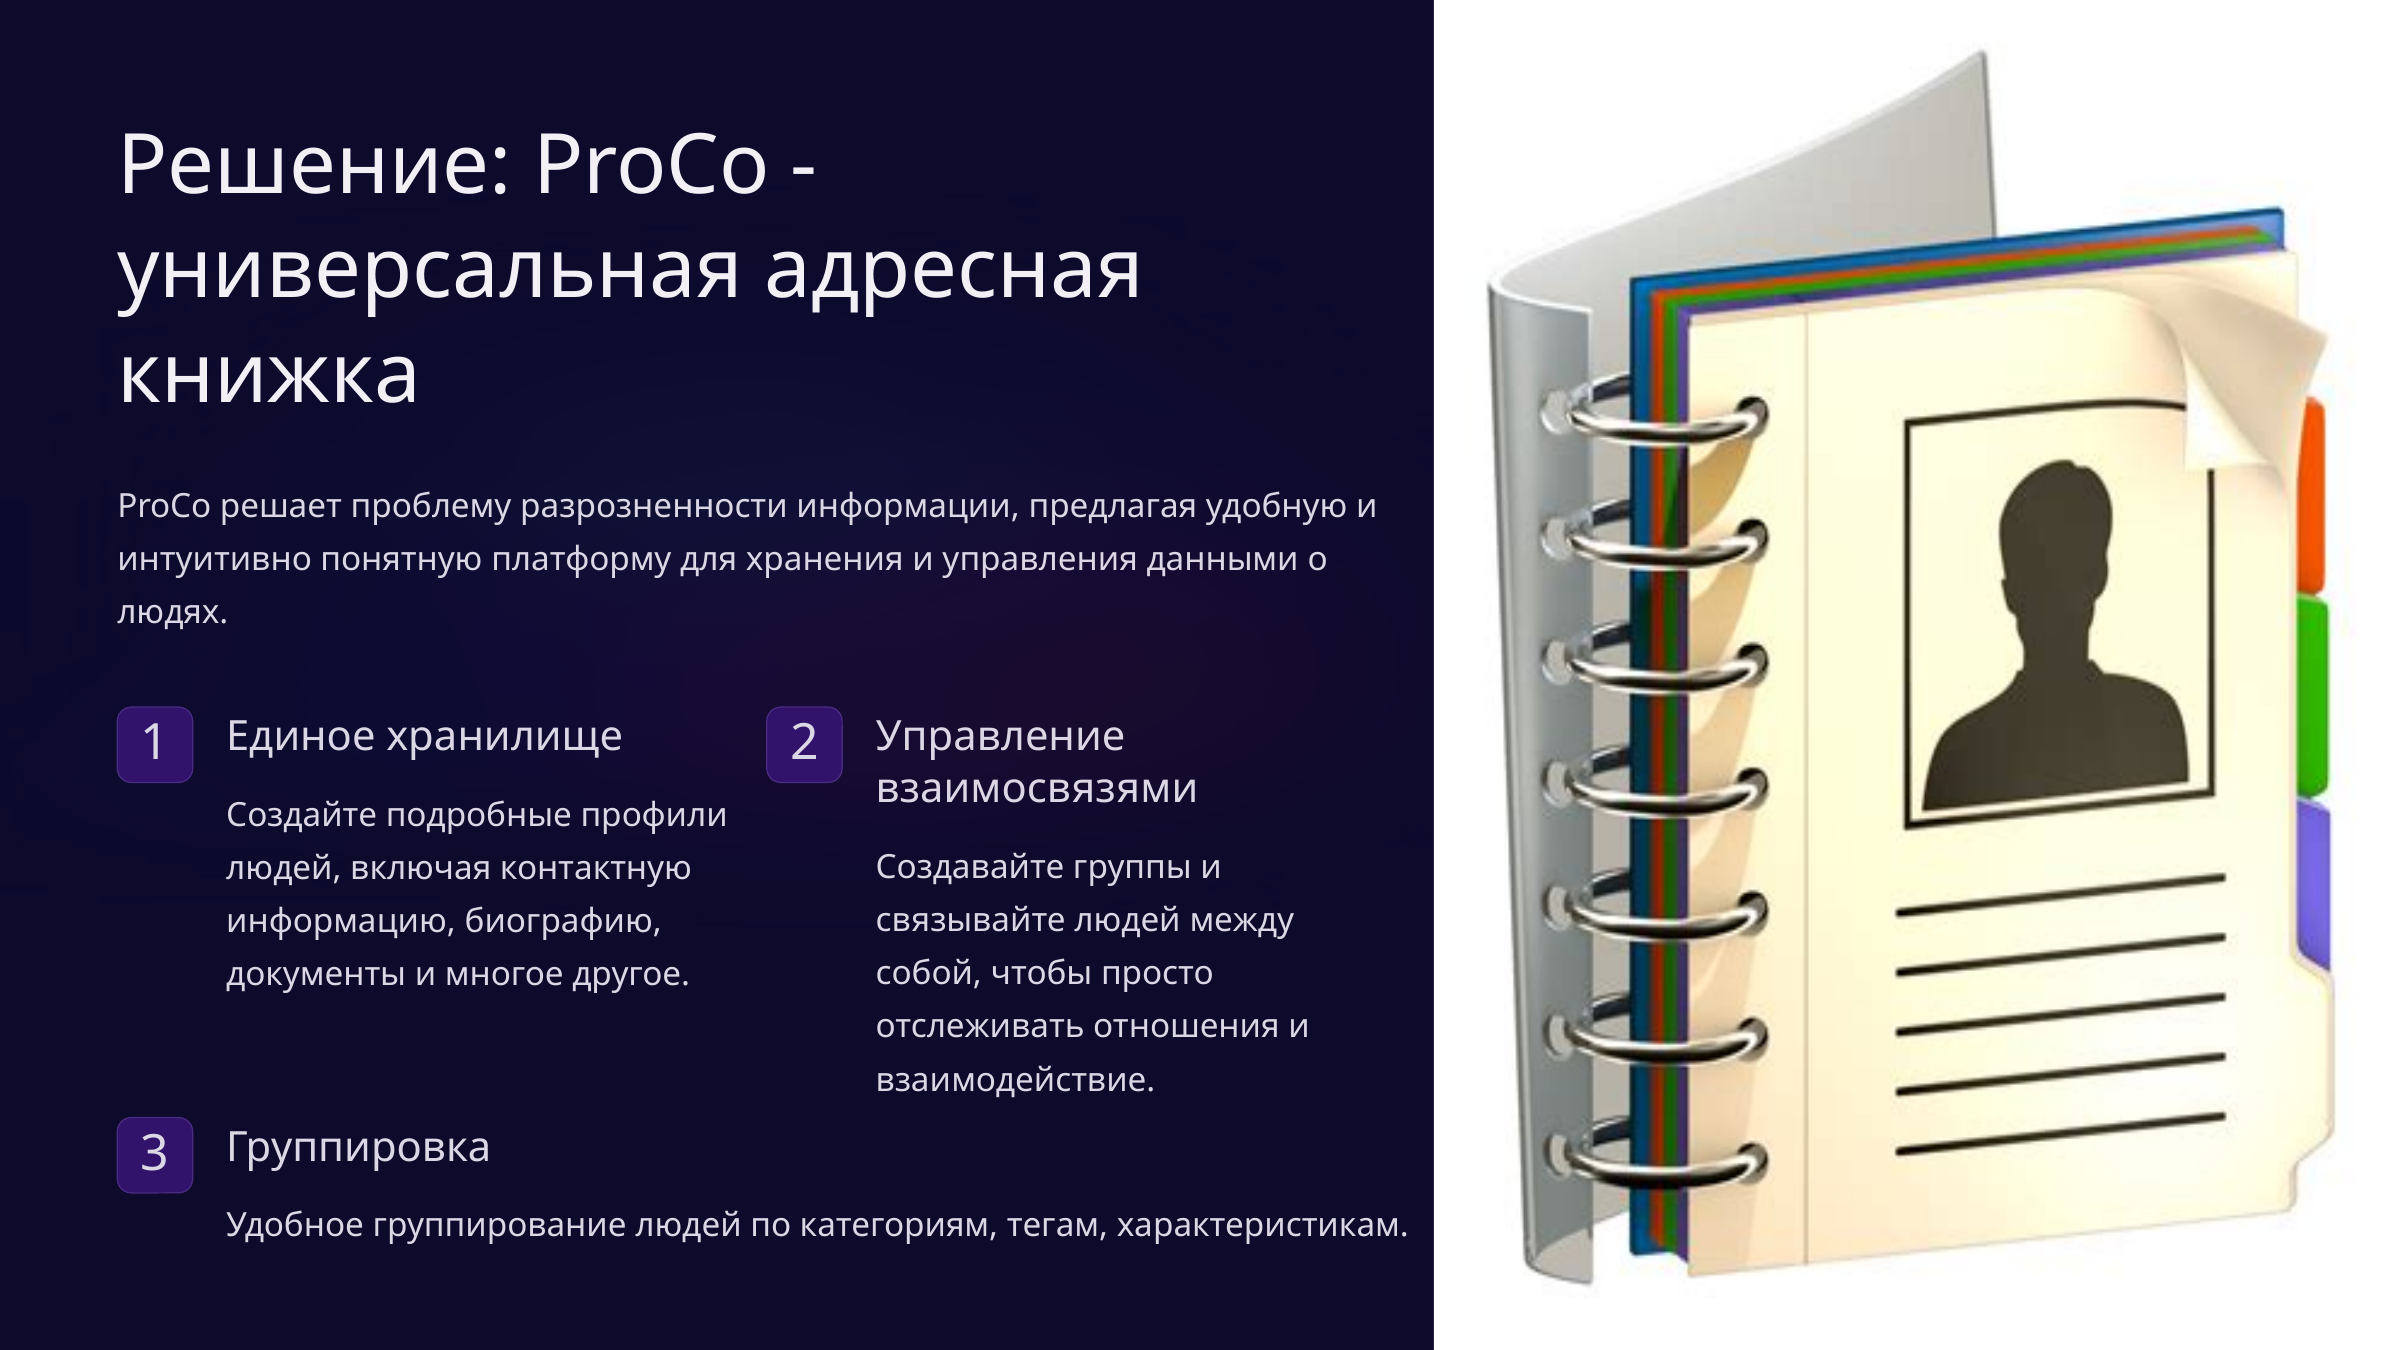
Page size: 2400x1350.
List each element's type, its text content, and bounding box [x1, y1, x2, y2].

text_box [117, 1117, 193, 1193]
text_box Группировка [252, 1141, 265, 1158]
text_box 2 [790, 719, 819, 770]
text_box Создавайте группы и связывайте людей между собой, чтобы просто отслеживать отношения и взаимодействие. [875, 831, 1383, 1047]
text_box Создайте подробные профили людей, включая контактную информацию, биографию, документы и многое другое. [226, 779, 734, 994]
text_box Решение: ProCo - универсальная адресная книжка [117, 106, 1383, 421]
text_box [117, 707, 193, 783]
text_box 3 [140, 1130, 170, 1181]
text_box 1 [145, 719, 164, 770]
text_box [766, 707, 843, 783]
text_box Управление взаимосвязями [875, 707, 1383, 812]
text_box ProCo решает проблему разрозненности информации, предлагая удобную и интуитивно понятную платформу для хранения и управления данными о людях. [117, 470, 1383, 632]
text_box Единое хранилище [226, 707, 654, 760]
text_box Удобное группирование людей по категориям, тегам, характеристикам. [226, 1189, 1383, 1244]
text_box Группировка [378, 1141, 391, 1158]
picture [1433, 0, 2400, 1350]
text_box Группировка [226, 1117, 646, 1170]
